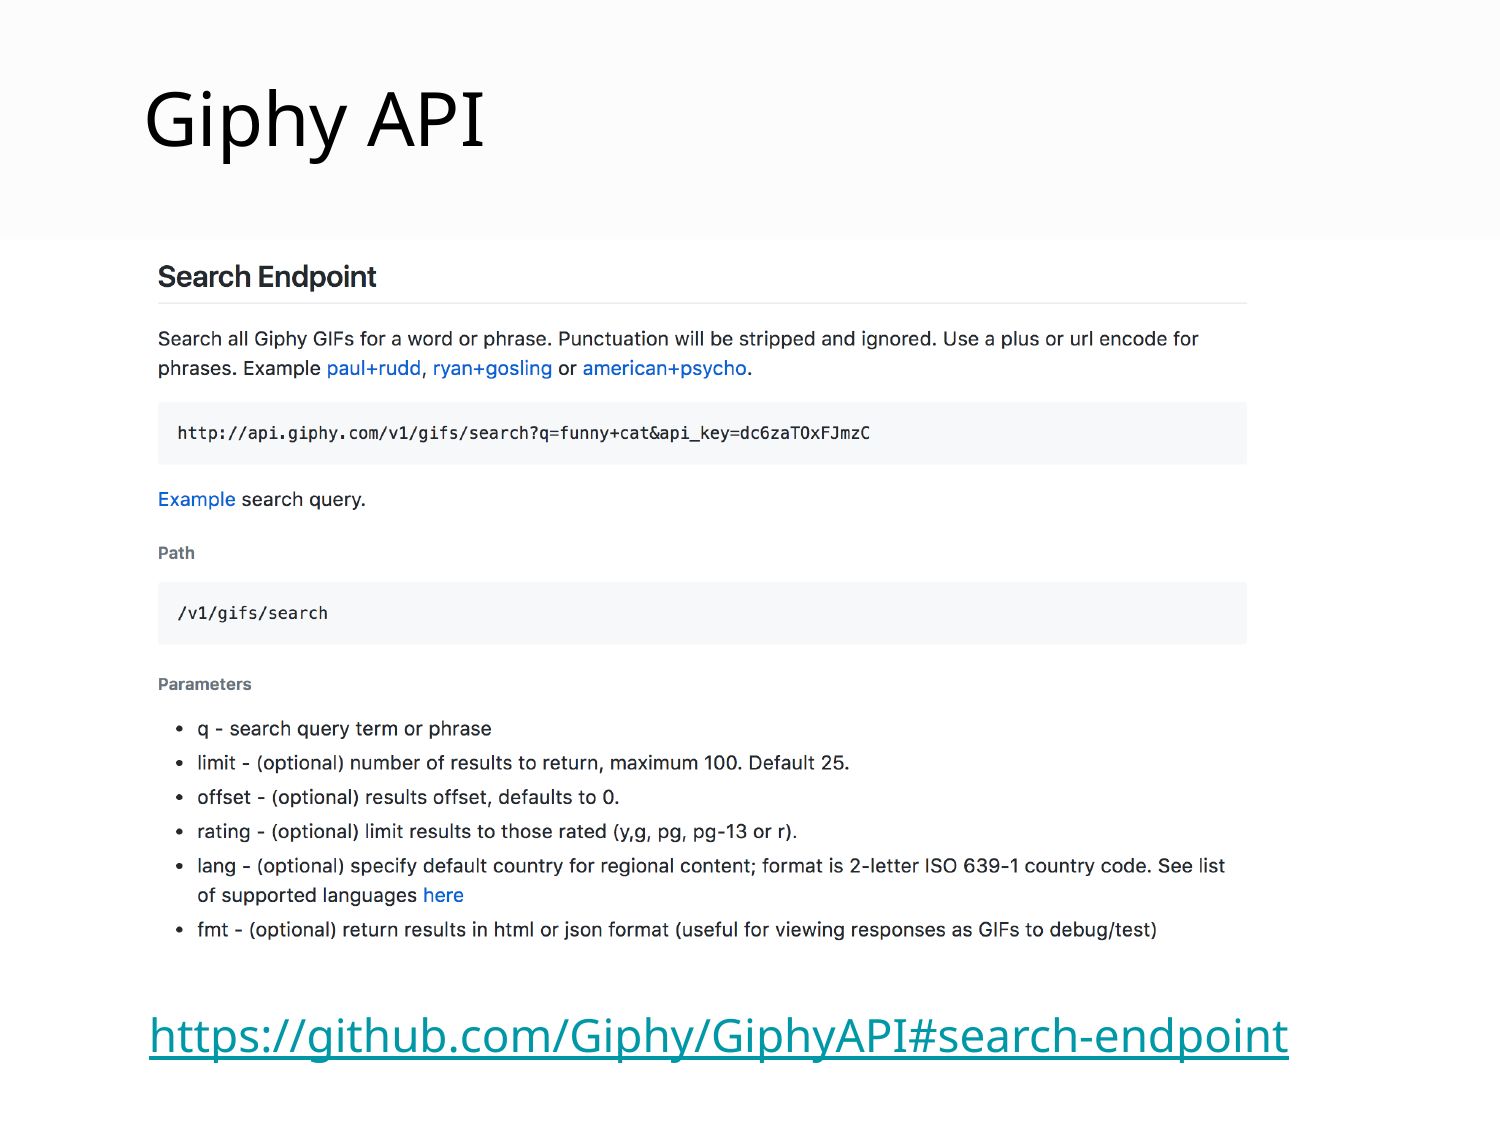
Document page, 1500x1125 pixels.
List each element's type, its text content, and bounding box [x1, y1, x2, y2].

picture [133, 246, 1254, 963]
title Giphy API [128, 56, 1372, 183]
list https://github.com/Giphy/GiphyAPI#search-endpoint [133, 982, 1372, 1091]
